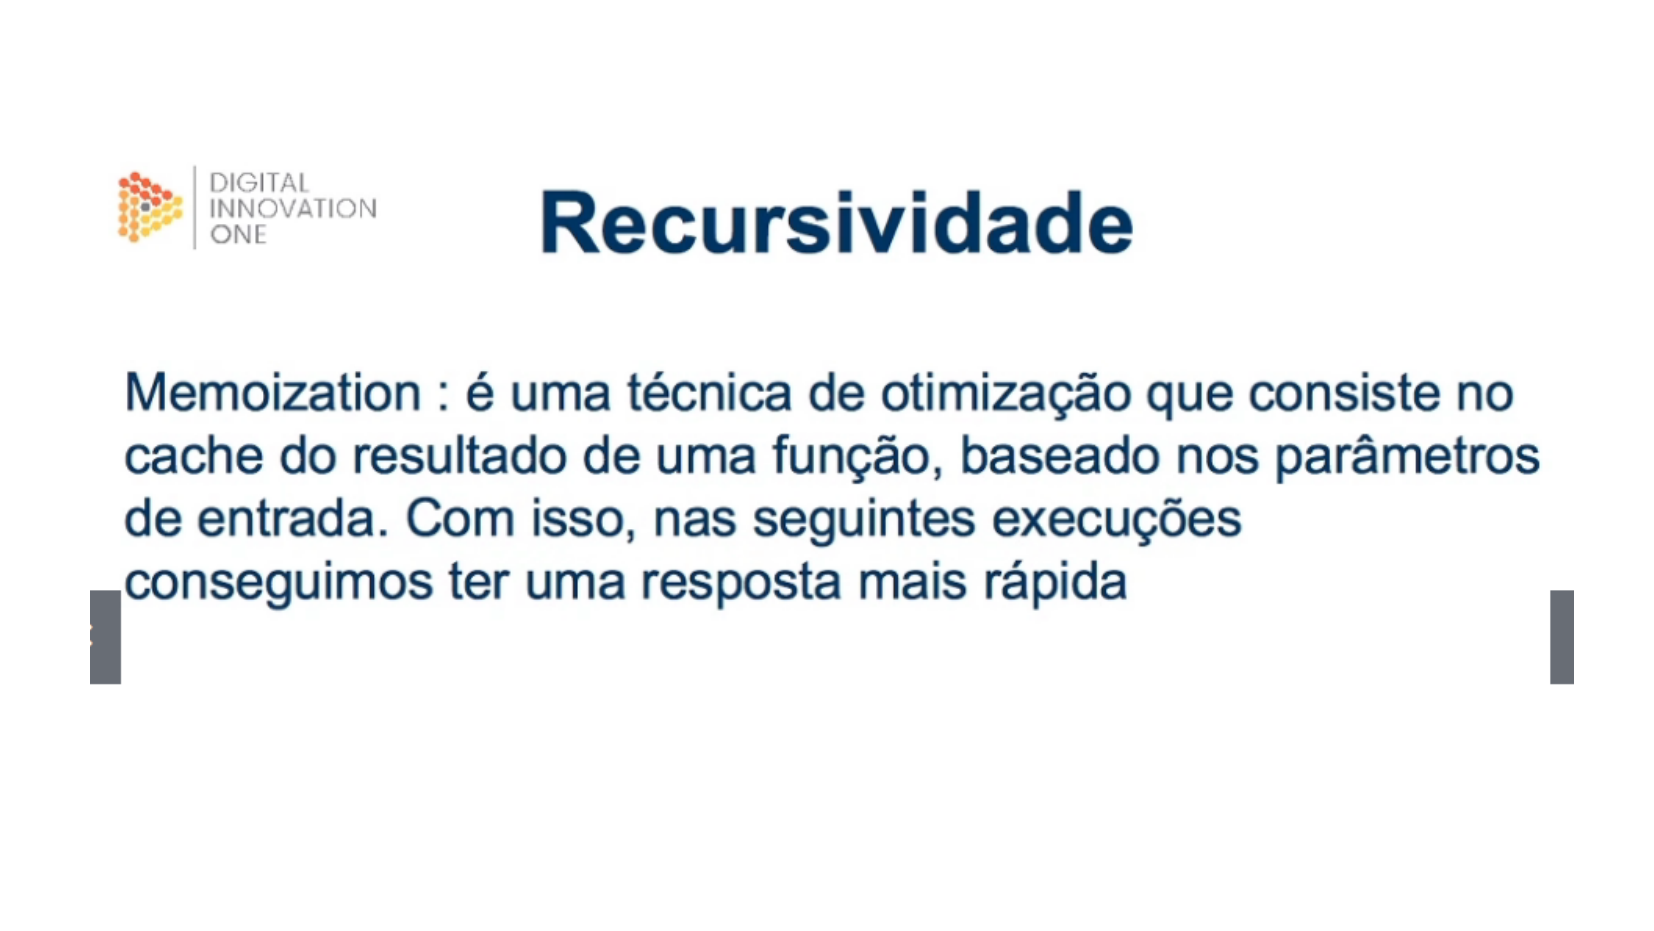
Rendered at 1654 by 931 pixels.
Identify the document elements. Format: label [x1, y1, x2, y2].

picture [90, 126, 1574, 808]
